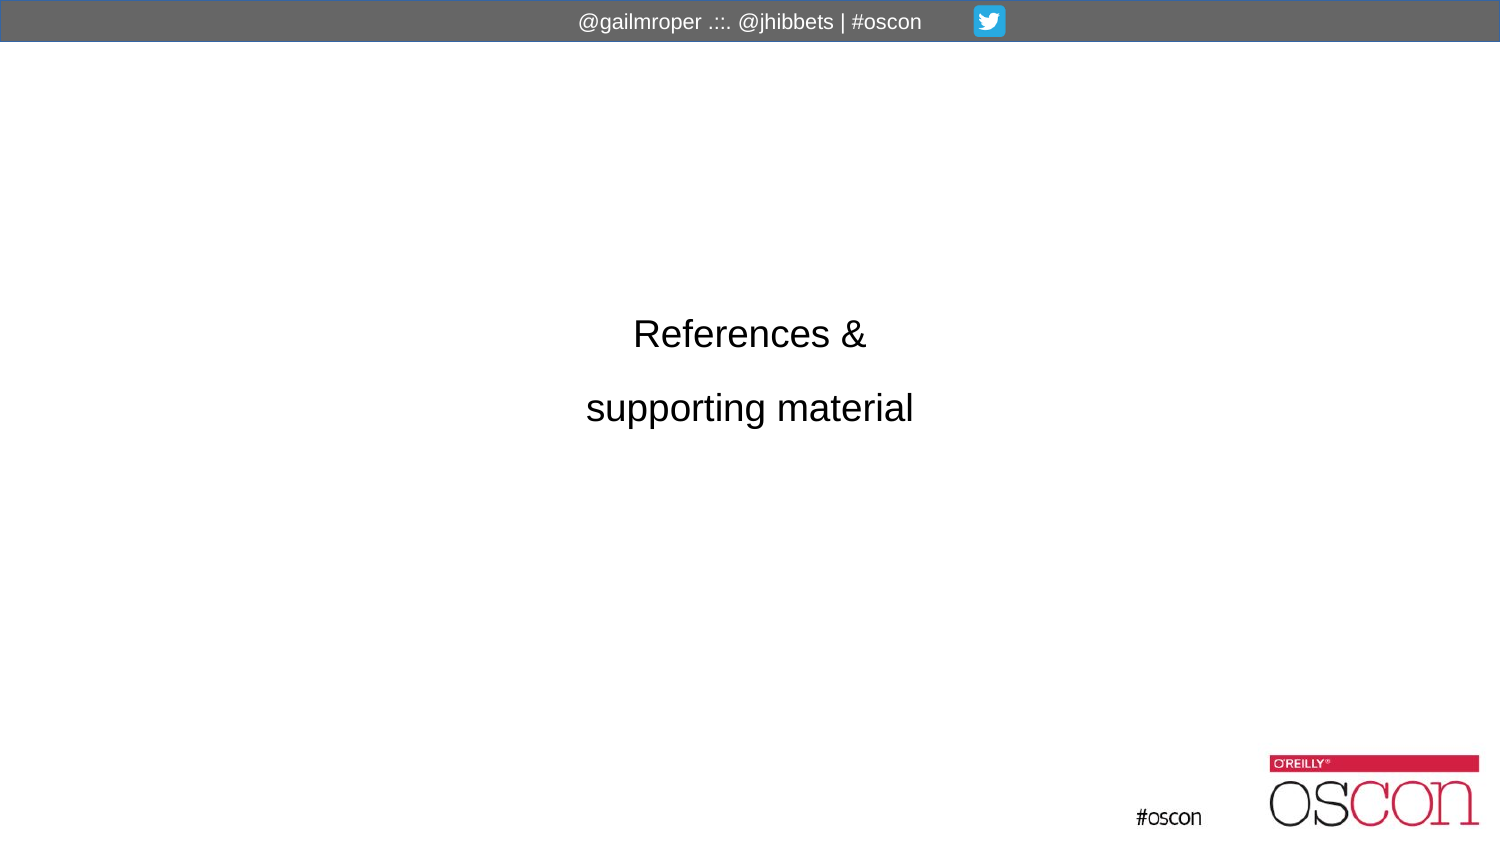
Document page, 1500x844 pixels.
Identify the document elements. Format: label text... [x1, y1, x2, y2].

picture [0, 42, 1500, 844]
picture [1, 1, 1499, 41]
text_box References & supporting material [75, 33, 1425, 687]
